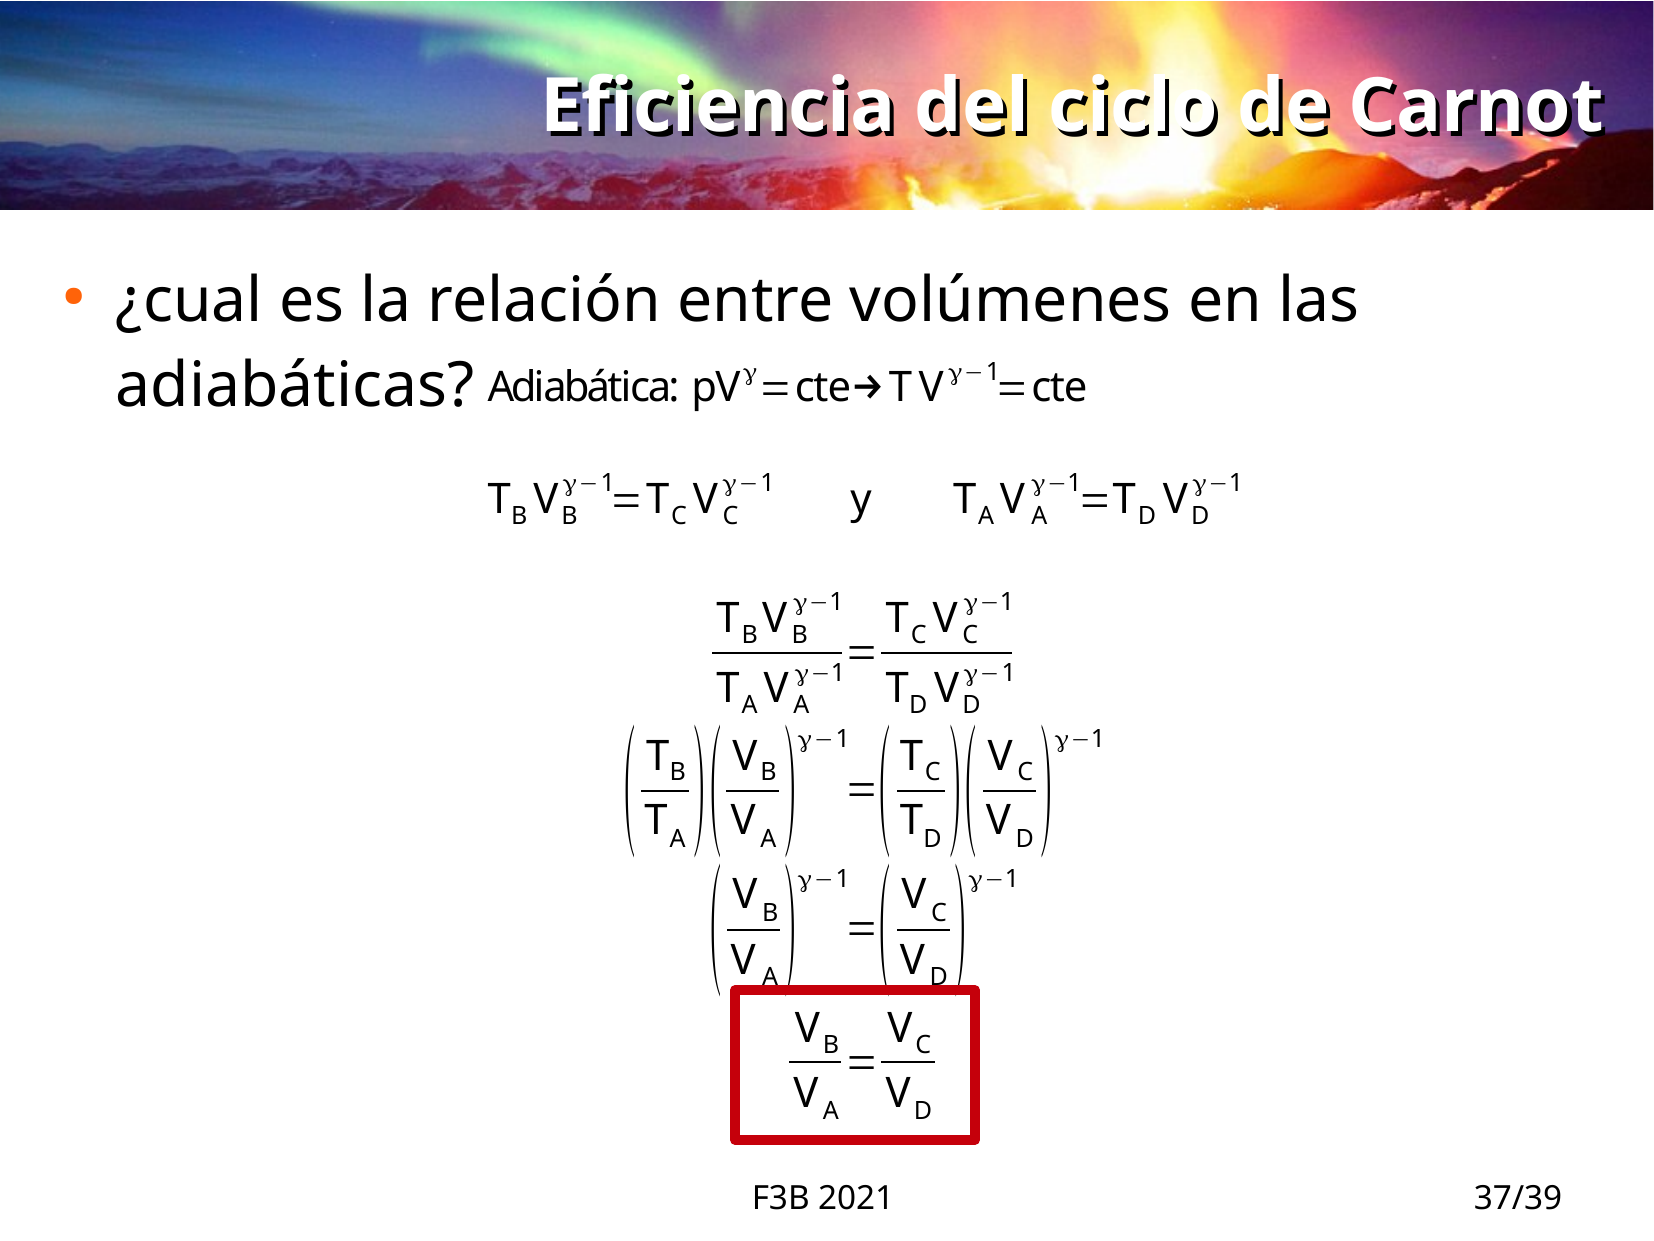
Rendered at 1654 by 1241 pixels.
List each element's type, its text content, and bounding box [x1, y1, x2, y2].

chart [480, 355, 1245, 1126]
list ¿cual es la relación entre volúmenes en las adiabáticas? [45, 255, 1606, 1156]
picture [0, 1, 1654, 210]
title Eficiencia del ciclo de Carnot [45, 15, 1606, 191]
chart [740, 995, 970, 1126]
